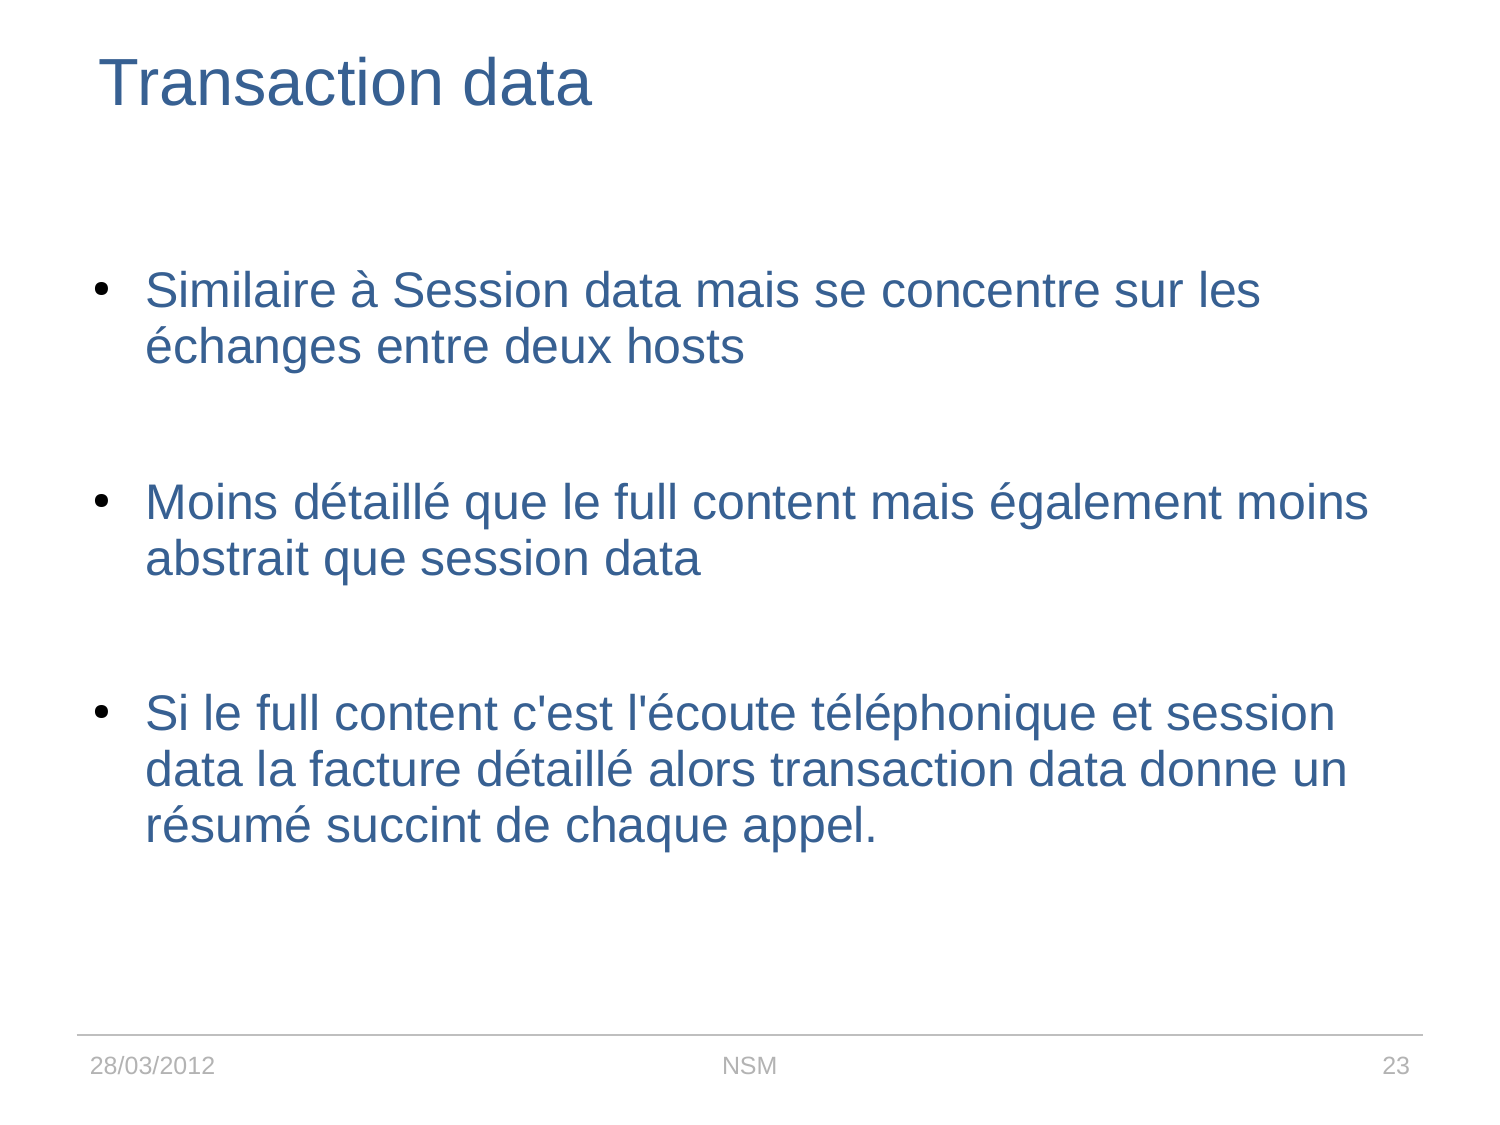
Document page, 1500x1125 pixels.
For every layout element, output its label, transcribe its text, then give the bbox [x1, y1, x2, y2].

title Transaction data [75, 45, 1425, 233]
list Similaire à Session data mais se concentre sur les échanges entre deux hosts Moins détaillé que le full content mais également moins abstrait que session data Si le full content c'est l'écoute téléphonique et session data la facture détaillé alors transaction data donne un résumé succint de chaque appel. [75, 262, 1425, 1005]
